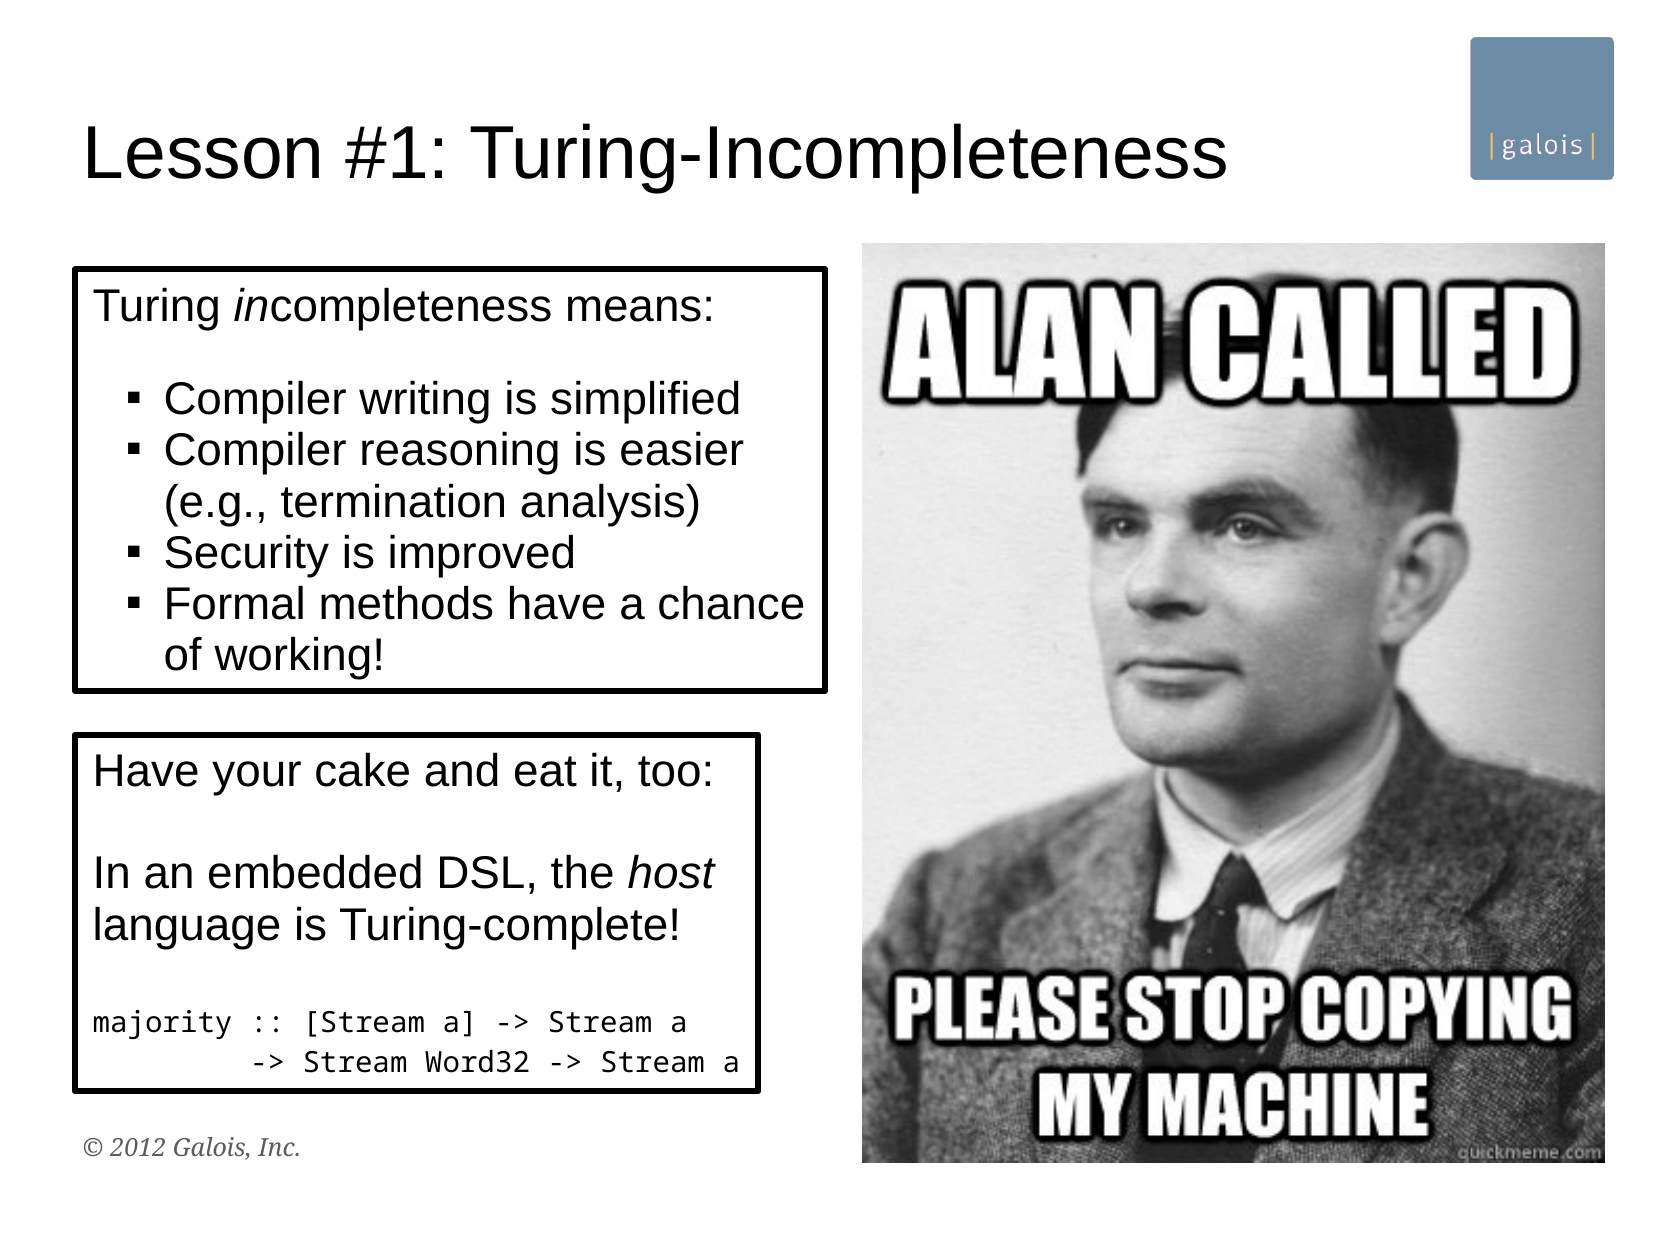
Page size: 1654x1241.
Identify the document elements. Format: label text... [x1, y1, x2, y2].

text_box Turing incompleteness means: Compiler writing is simplified Compiler reasoning is easier (e.g., termination analysis) Security is improved Formal methods have a chance of working! [75, 269, 826, 692]
picture [862, 243, 1605, 1163]
title Lesson #1: Turing-Incompleteness [82, 49, 1571, 257]
picture [1462, 29, 1621, 188]
text_box Have your cake and eat it, too: In an embedded DSL, the host language is Turing-complete! majority :: [Stream a] -> Stream a -> Stream Word32 -> Stream a [75, 734, 759, 1080]
